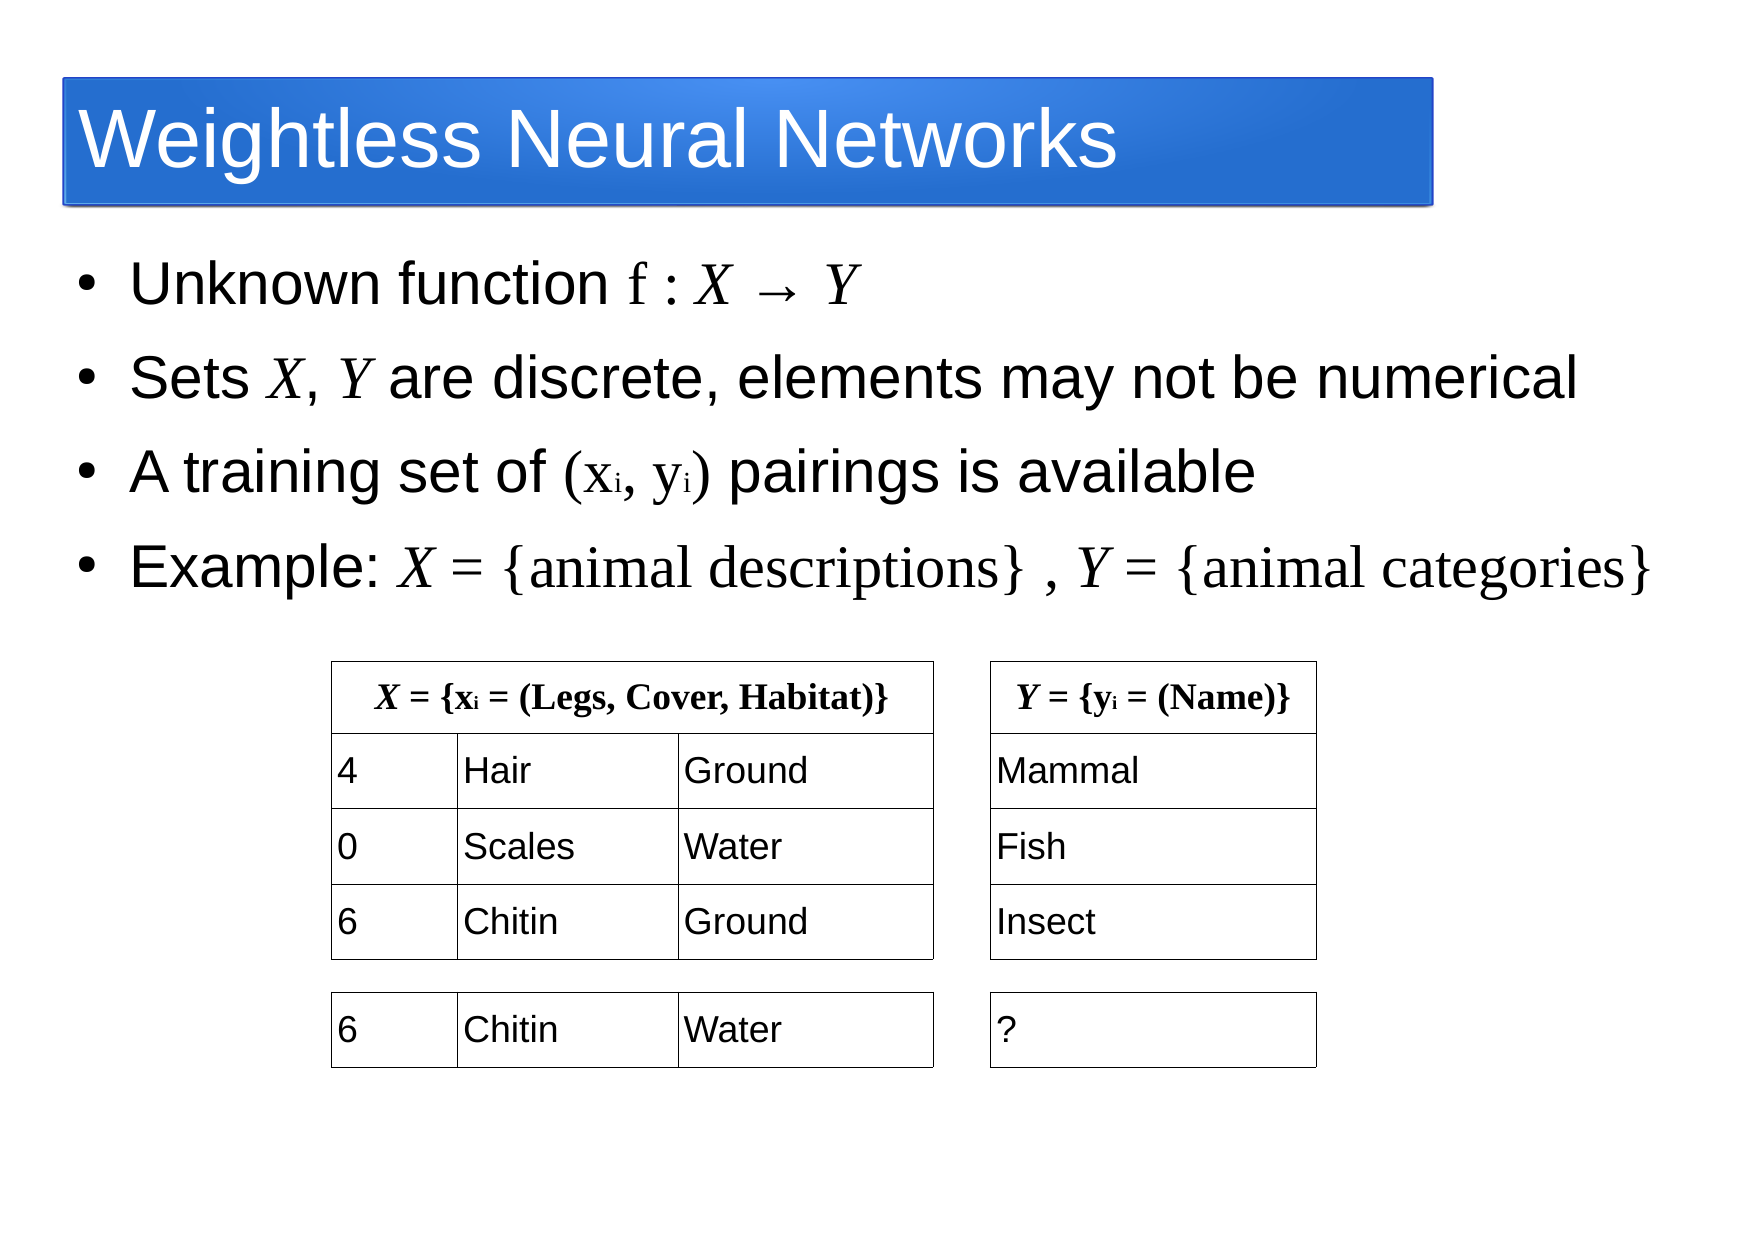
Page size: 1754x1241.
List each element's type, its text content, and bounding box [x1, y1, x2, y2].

table_cell 6 [332, 885, 457, 959]
table_header 6 [332, 993, 457, 1067]
table_cell Insect [991, 885, 1316, 959]
table_cell 0 [332, 809, 457, 884]
table_cell Ground [679, 885, 933, 959]
picture [58, 77, 1439, 209]
table_cell Scales [458, 809, 678, 884]
table_cell Ground [679, 734, 933, 808]
table_cell Water [679, 809, 933, 884]
table_header Water [679, 993, 933, 1067]
table_header Y = {yi = (Name)} [991, 662, 1316, 733]
table_header ? [991, 993, 1316, 1067]
table_cell Hair [458, 734, 678, 808]
table_header Chitin [458, 993, 678, 1067]
table_header X = {xi = (Legs, Cover, Habitat)} [332, 662, 933, 733]
table_cell Mammal [991, 734, 1316, 808]
table_cell Chitin [458, 885, 678, 959]
table_cell Fish [991, 809, 1316, 884]
list Unknown function f : X → Y Sets X, Y are discrete, elements may not be numerical A training set of (xi, yi) pairings is available Example: X = {animal descriptions} , Y = {animal categories} [58, 249, 1696, 638]
title Weightless Neural Networks [78, 80, 1429, 198]
table_cell 4 [332, 734, 457, 808]
